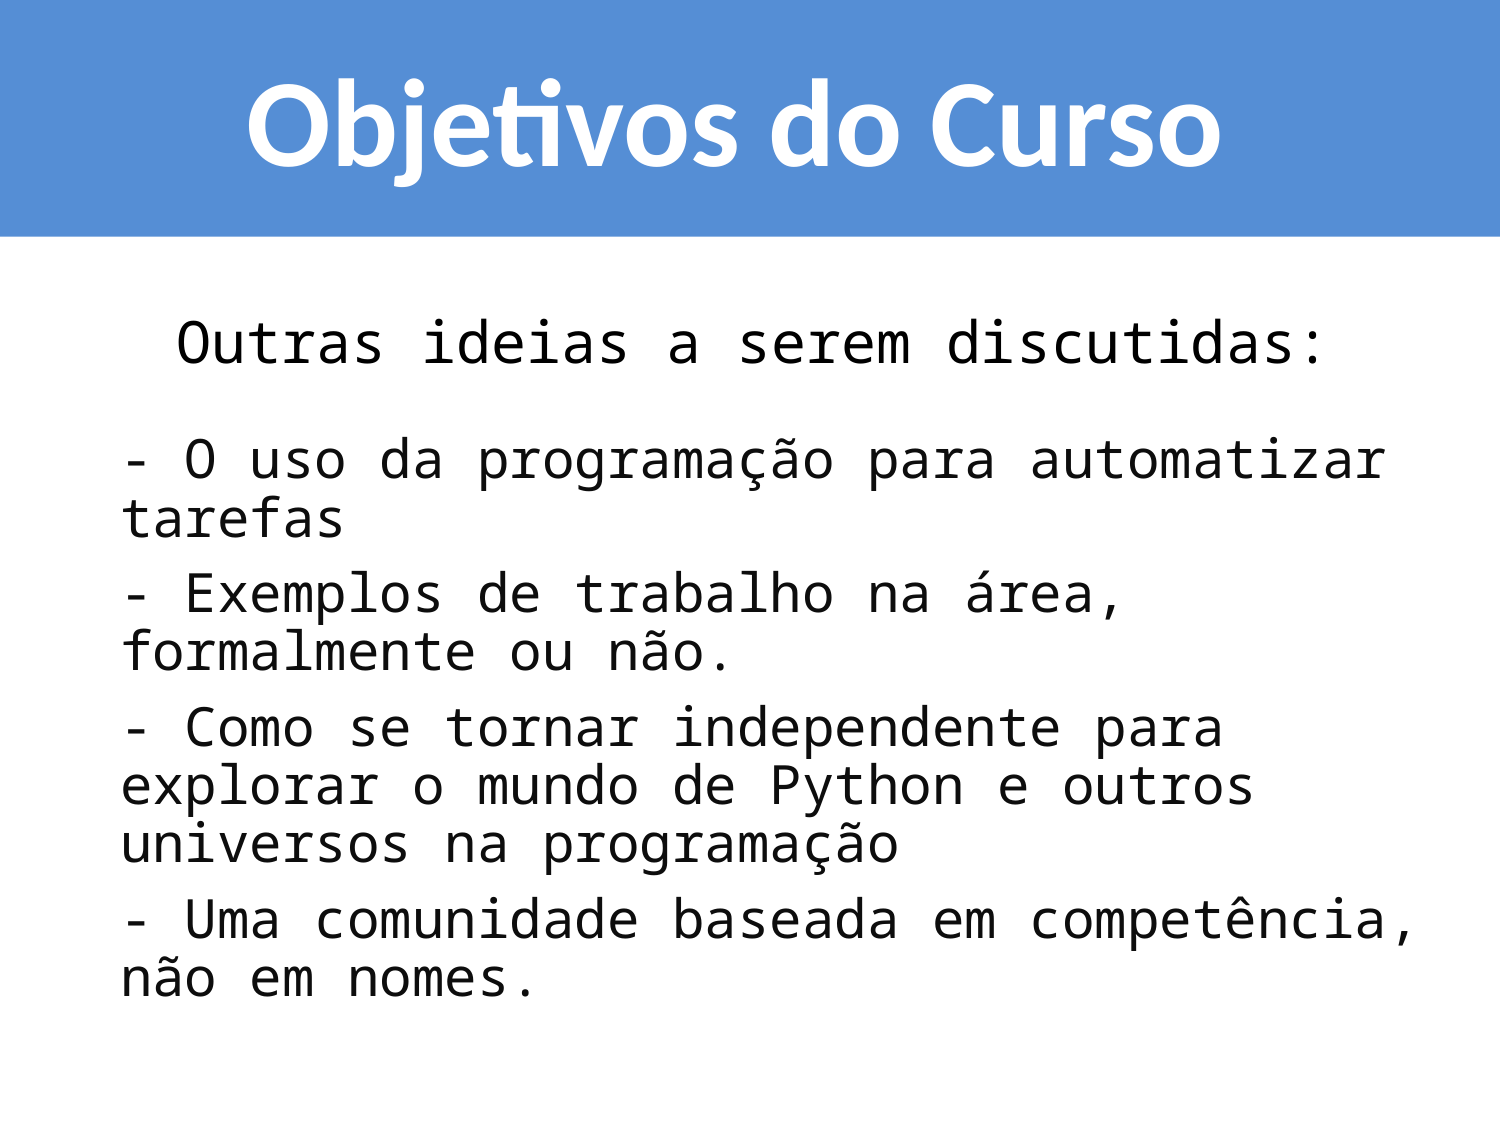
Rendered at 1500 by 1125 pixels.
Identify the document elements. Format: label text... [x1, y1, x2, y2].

text_box Objetivos do Curso [0, 0, 1500, 237]
subtitle - O uso da programação para automatizar tarefas - Exemplos de trabalho na área, formalmente ou não. - Como se tornar independente para explorar o mundo de Python e outros universos na programação - Uma comunidade baseada em competência, não em nomes. [105, 342, 1440, 781]
title Outras ideias a serem discutidas: [53, 290, 1456, 390]
